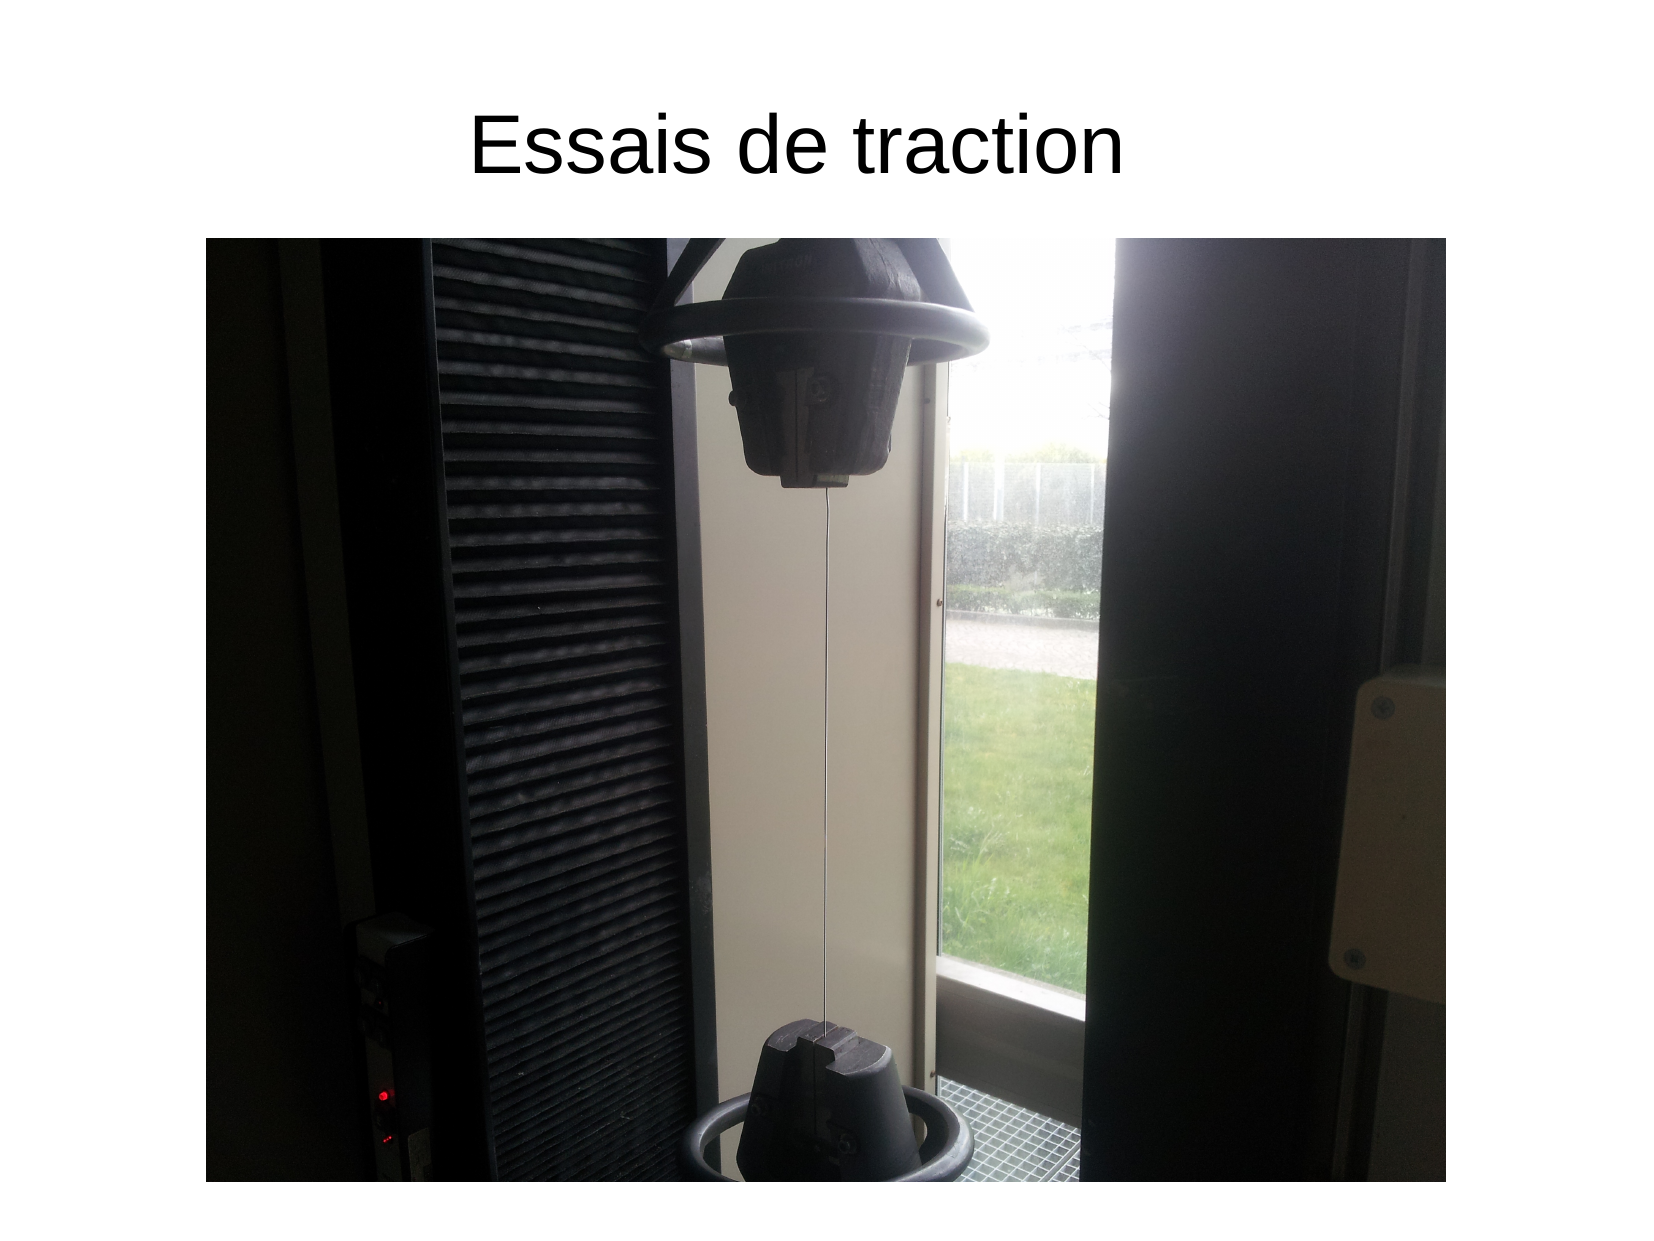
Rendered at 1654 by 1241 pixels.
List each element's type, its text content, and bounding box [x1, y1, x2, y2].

picture [206, 238, 1446, 1182]
text_box Essais de traction [88, 90, 1506, 199]
